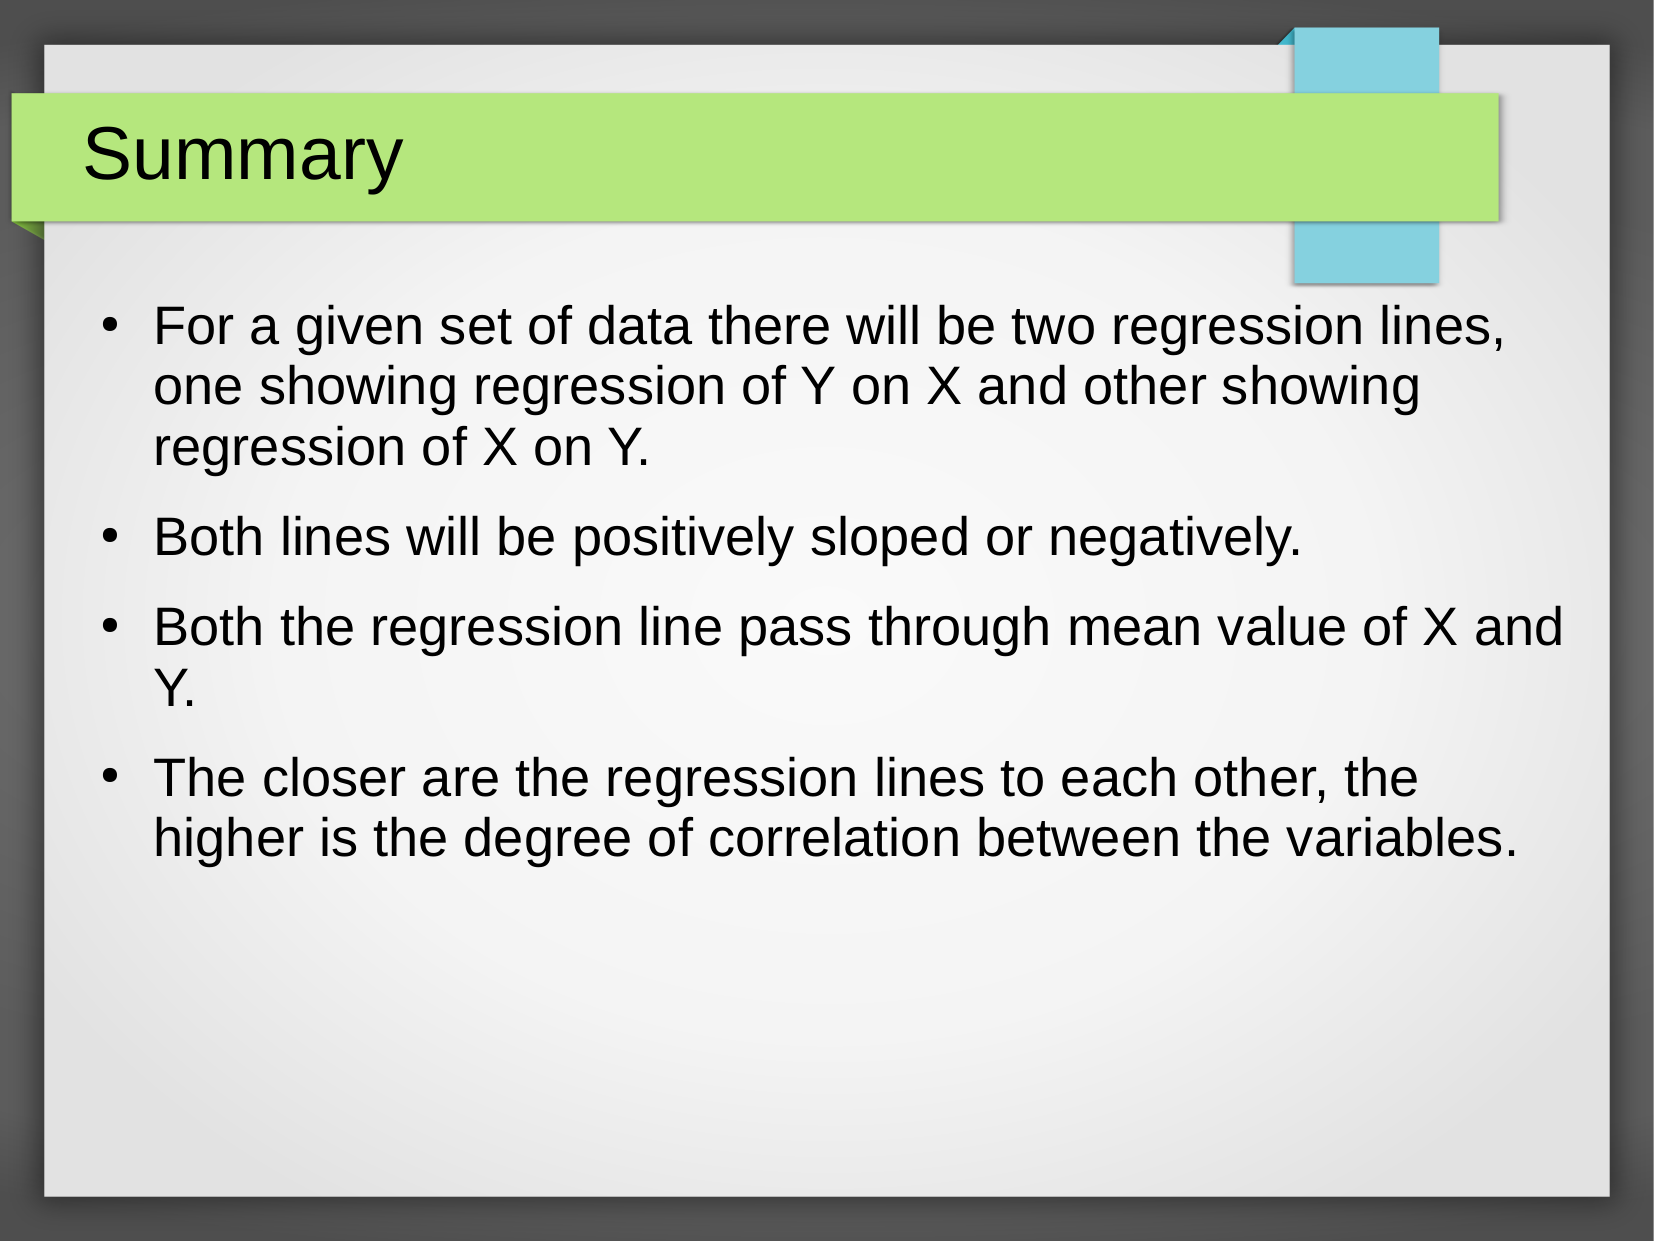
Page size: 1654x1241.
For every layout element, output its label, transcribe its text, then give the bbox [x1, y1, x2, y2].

picture [0, 0, 1654, 1241]
title Summary [82, 94, 1264, 213]
list For a given set of data there will be two regression lines, one showing regression of Y on X and other showing regression of X on Y. Both lines will be positively sloped or negatively. Both the regression line pass through mean value of X and Y. The closer are the regression lines to each other, the higher is the degree of correlation between the variables. [82, 295, 1571, 1015]
